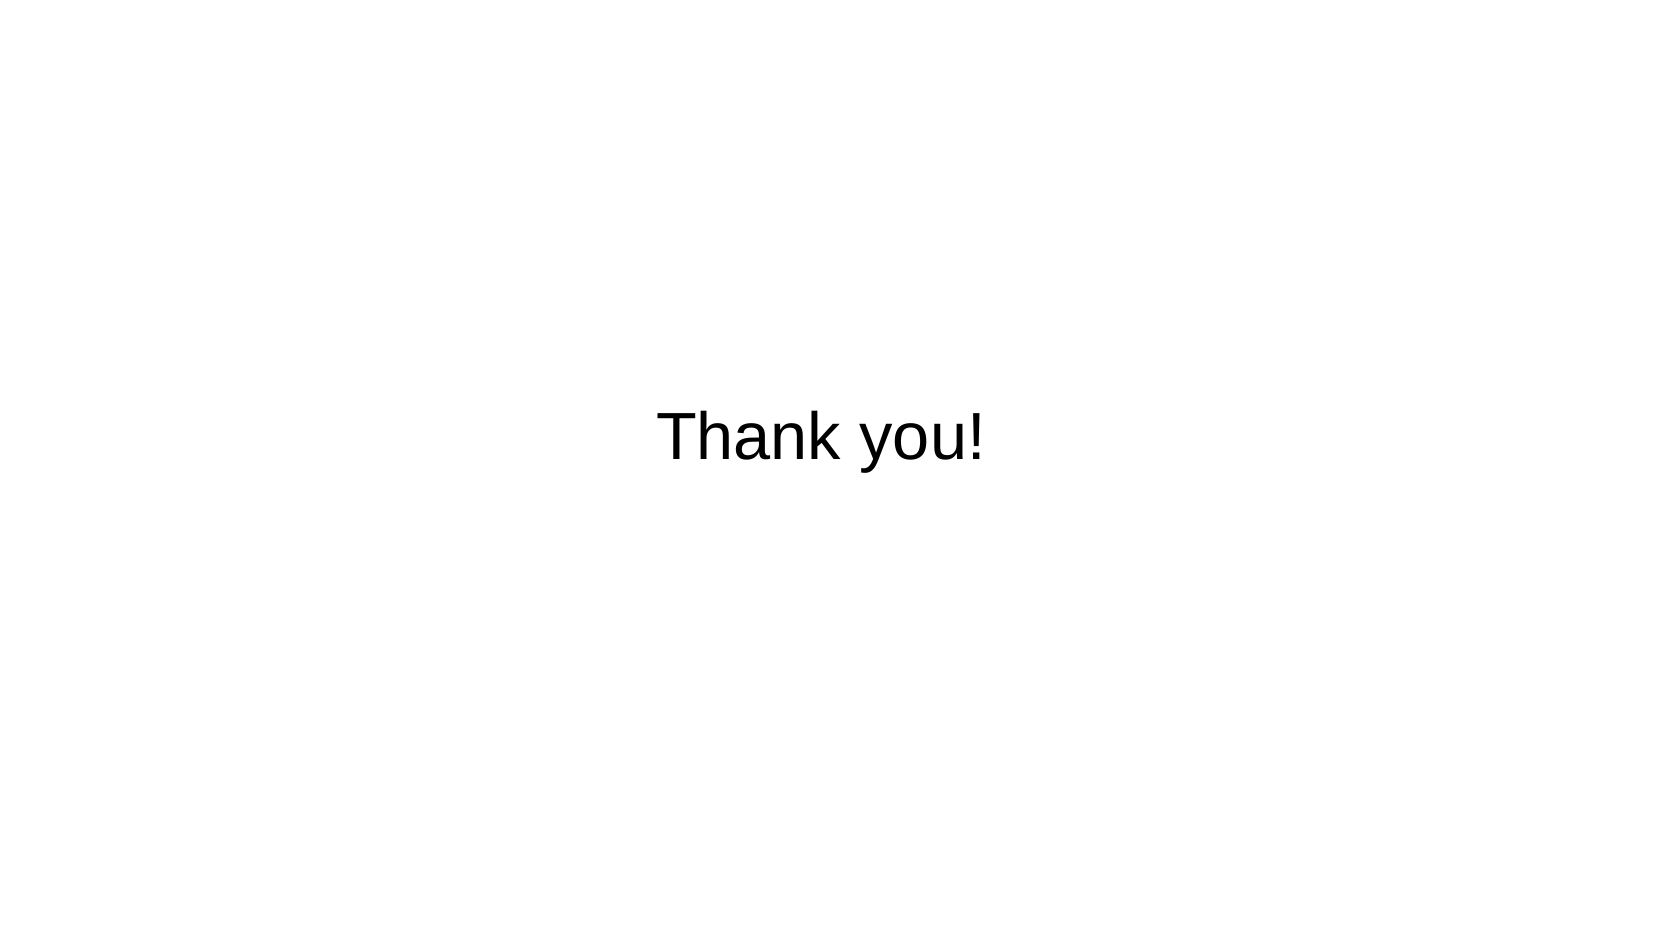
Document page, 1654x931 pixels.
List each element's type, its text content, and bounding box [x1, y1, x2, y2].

subtitle Thank you! [76, 76, 1565, 797]
